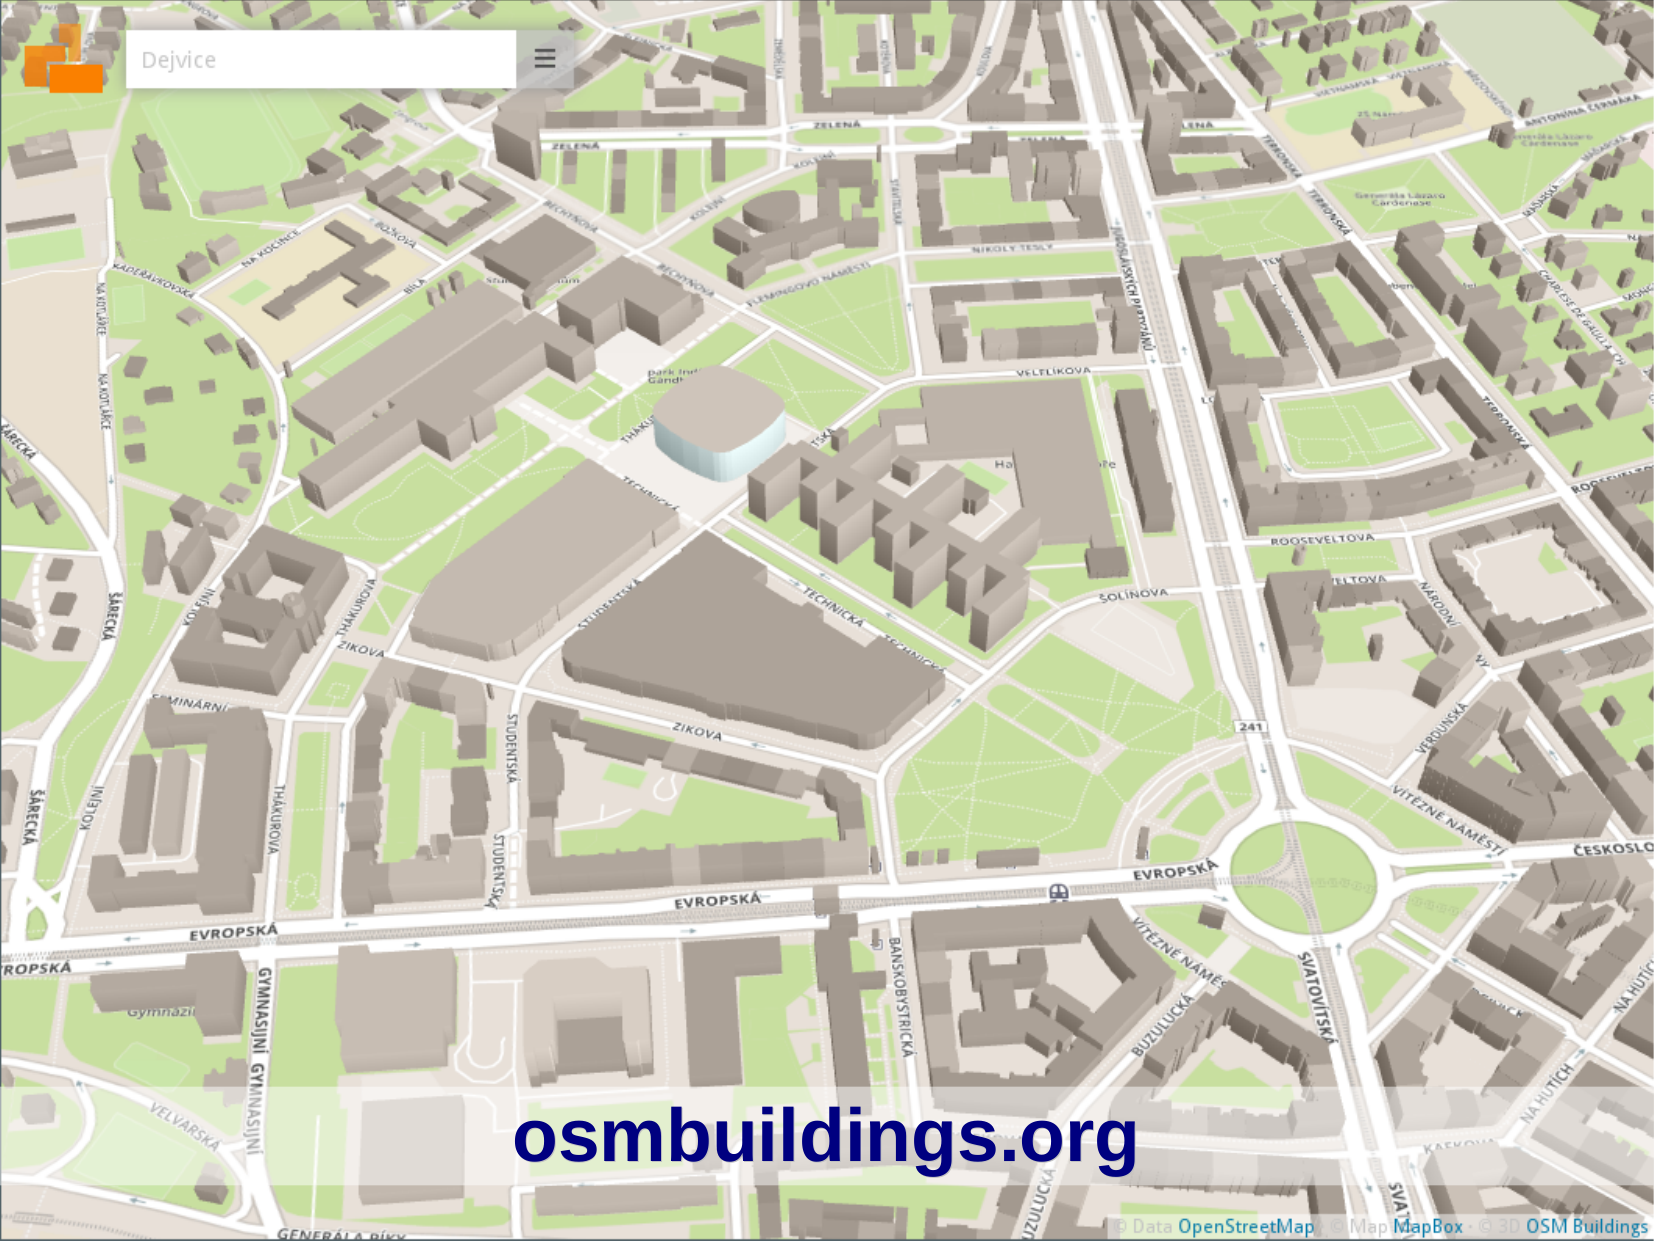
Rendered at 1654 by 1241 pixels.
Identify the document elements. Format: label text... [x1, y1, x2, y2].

picture [0, 0, 1654, 1086]
text_box osmbuildings.org [0, 1086, 1654, 1186]
picture [0, 1186, 1654, 1241]
